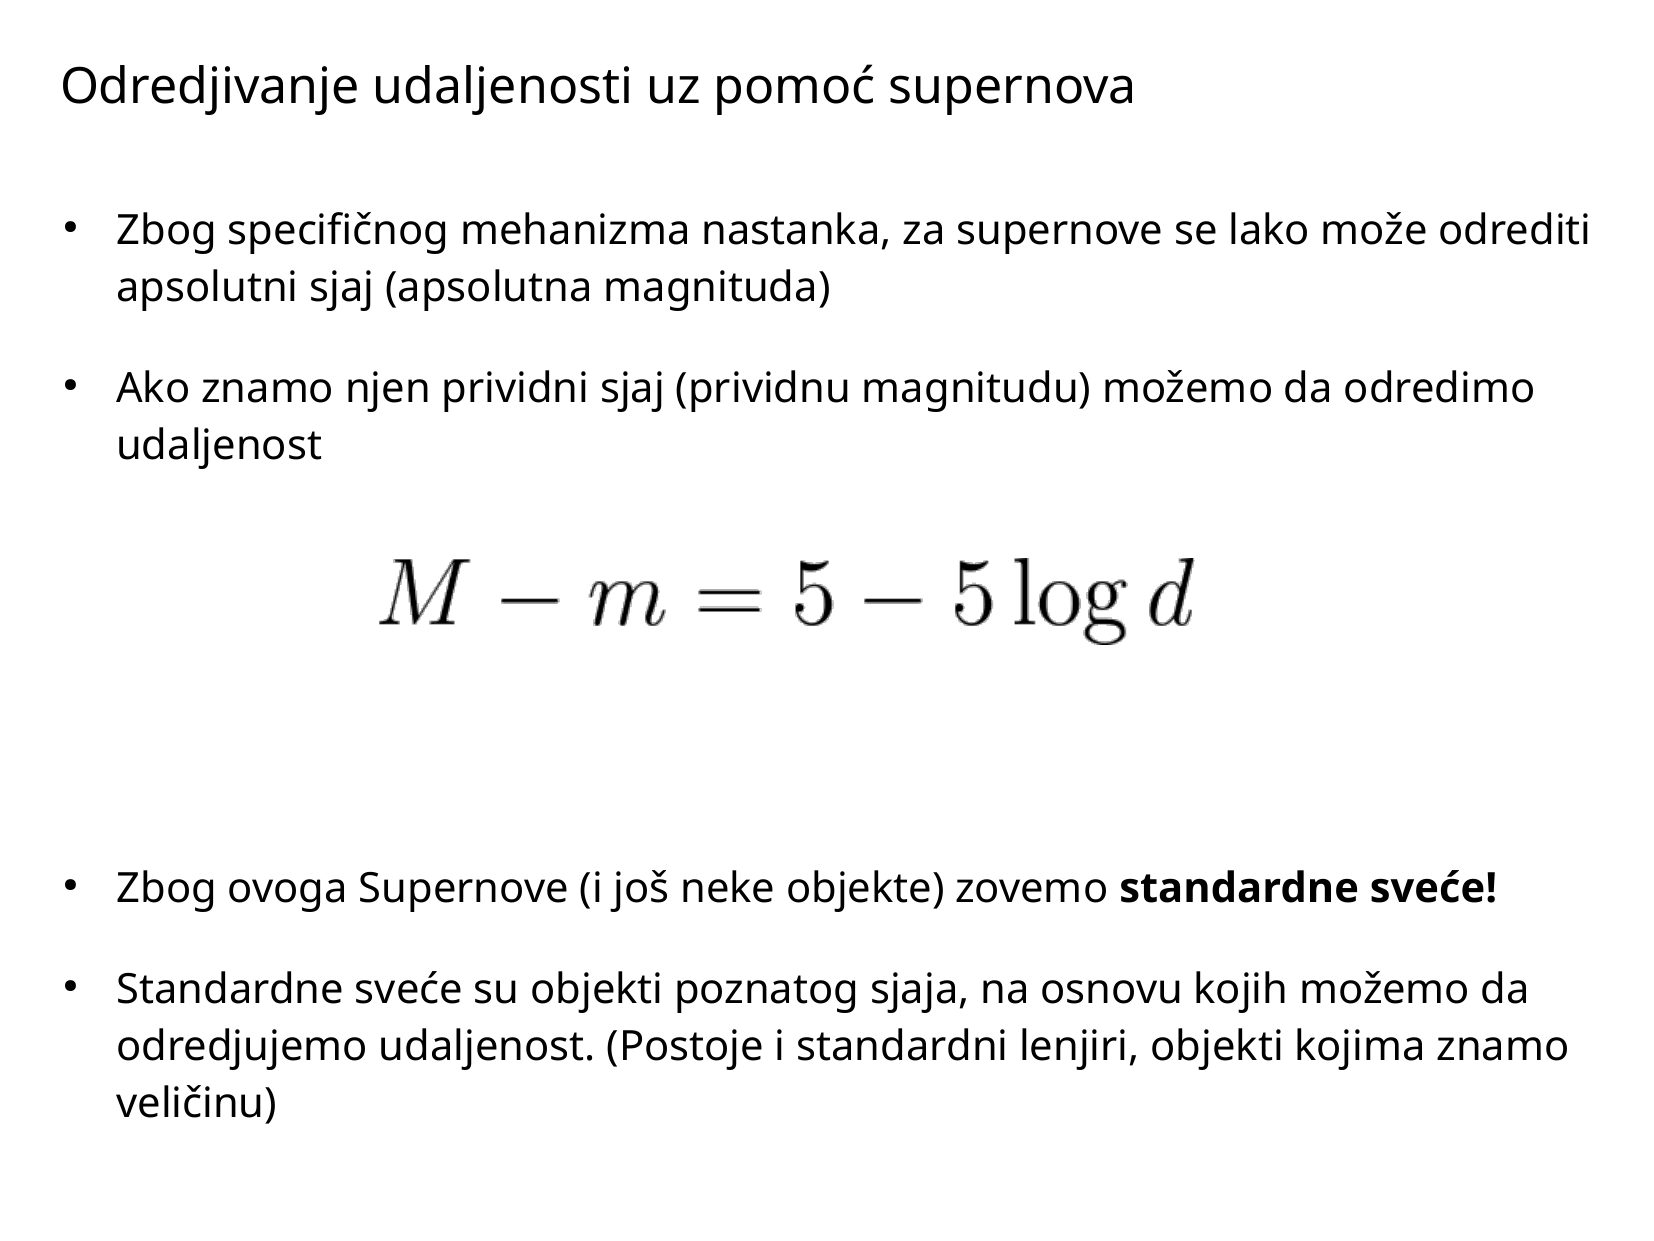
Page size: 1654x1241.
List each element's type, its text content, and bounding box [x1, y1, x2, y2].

picture [378, 558, 1195, 645]
title Odredjivanje udaljenosti uz pomoć supernova [59, 17, 1648, 150]
list Zbog specifičnog mehanizma nastanka, za supernove se lako može odrediti apsolutni sjaj (apsolutna magnituda) Ako znamo njen prividni sjaj (prividnu magnitudu) možemo da odredimo udaljenost Zbog ovoga Supernove (i još neke objekte) zovemo standardne sveće! Standardne sveće su objekti poznatog sjaja, na osnovu kojih možemo da odredjujemo udaljenost. (Postoje i standardni lenjiri, objekti kojima znamo veličinu) [45, 199, 1635, 1173]
